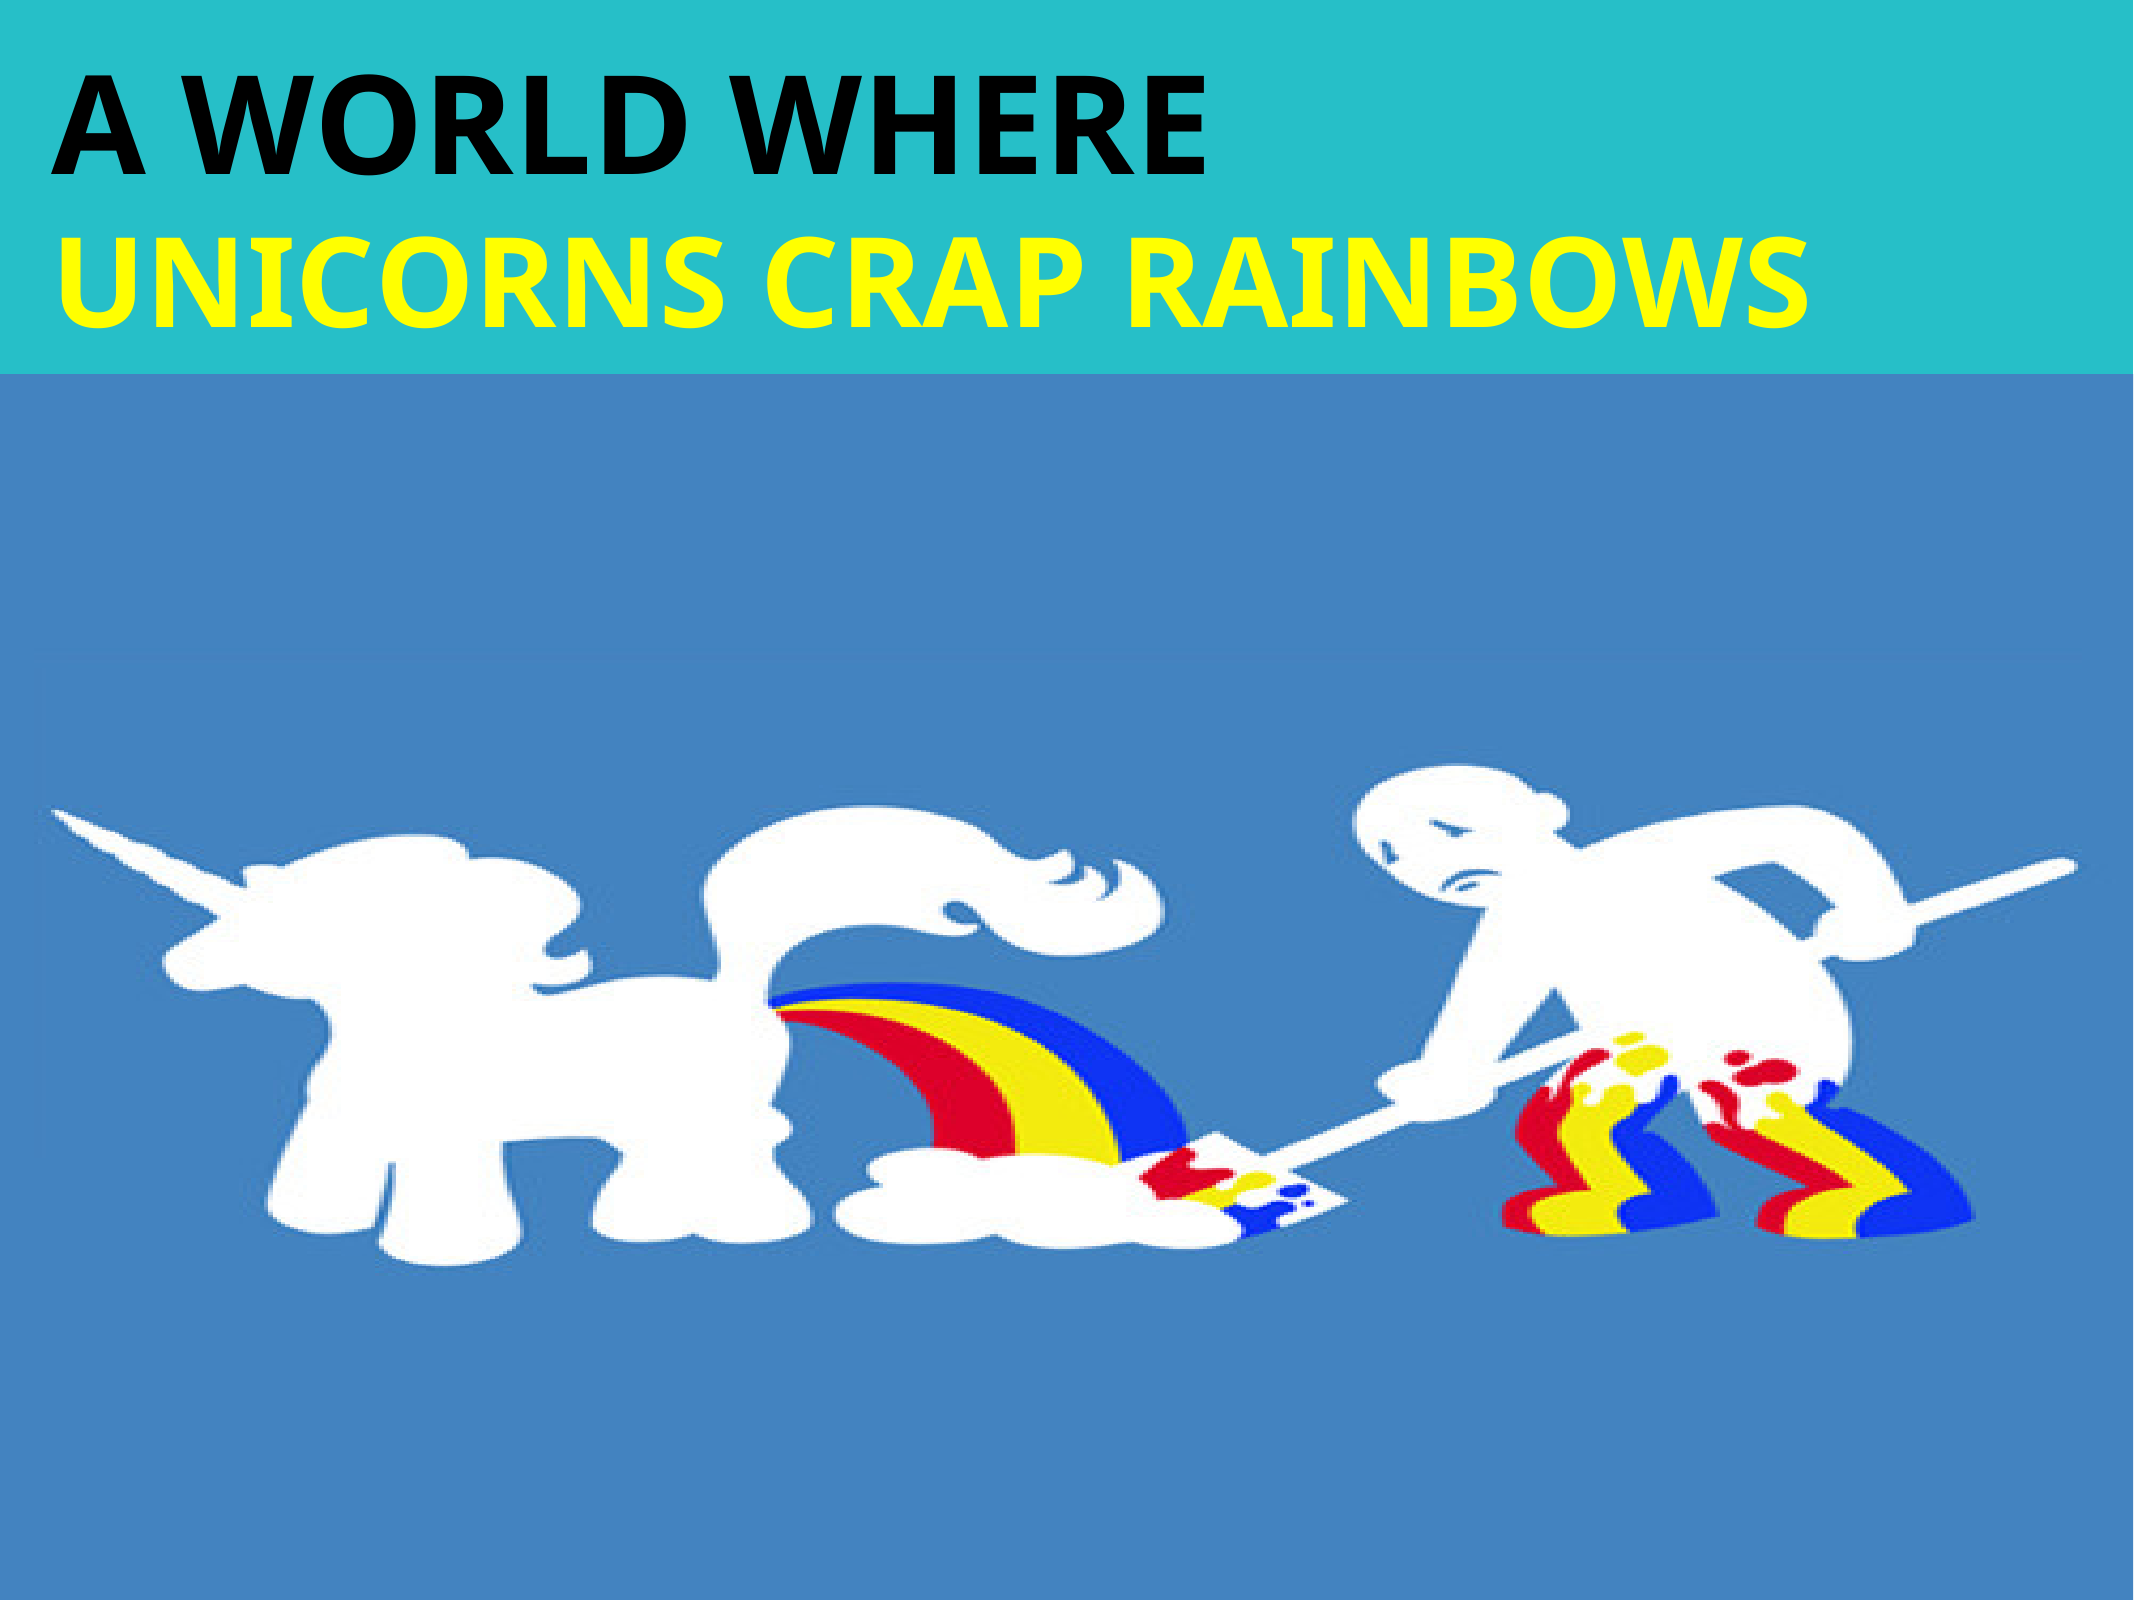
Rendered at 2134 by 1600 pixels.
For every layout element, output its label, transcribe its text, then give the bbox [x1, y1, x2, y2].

text_box A WORLD WHERE UNICORNS CRAP RAINBOWS [41, 37, 2134, 374]
picture [0, 374, 2134, 1600]
